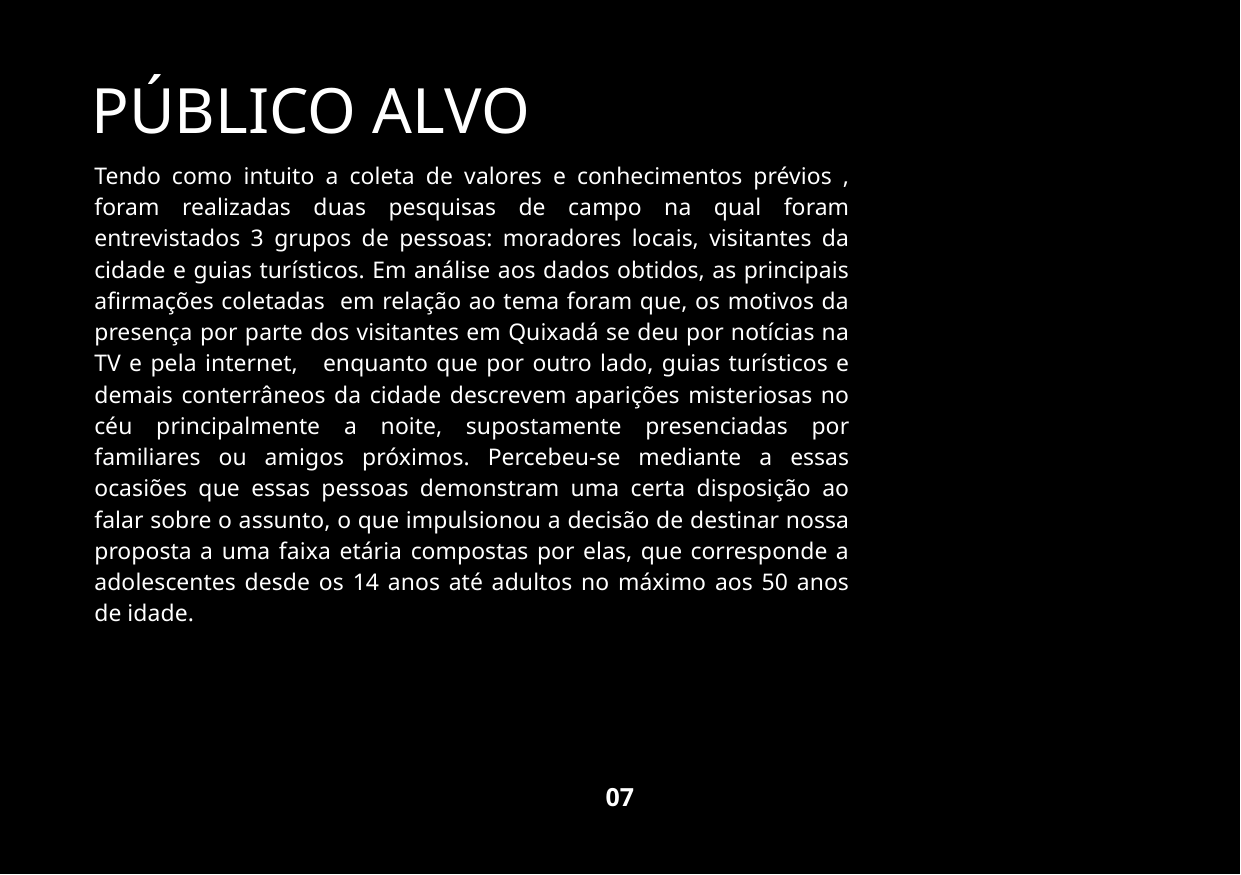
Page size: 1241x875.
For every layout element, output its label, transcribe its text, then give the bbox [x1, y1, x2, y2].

text_box PÚBLICO ALVO [76, 58, 833, 166]
title 07 [602, 779, 638, 815]
text_box Tendo como intuito a coleta de valores e conhecimentos prévios , foram realizadas duas pesquisas de campo na qual foram entrevistados 3 grupos de pessoas: moradores locais, visitantes da cidade e guias turísticos. Em análise aos dados obtidos, as principais afirmações coletadas em relação ao tema foram que, os motivos da presença por parte dos visitantes em Quixadá se deu por notícias na TV e pela internet, enquanto que por outro lado, guias turísticos e demais conterrâneos da cidade descrevem aparições misteriosas no céu principalmente a noite, supostamente presenciadas por familiares ou amigos próximos. Percebeu-se mediante a essas ocasiões que essas pessoas demonstram uma certa disposição ao falar sobre o assunto, o que impulsionou a decisão de destinar nossa proposta a uma faixa etária compostas por elas, que corresponde a adolescentes desde os 14 anos até adultos no máximo aos 50 anos de idade. [94, 134, 851, 699]
